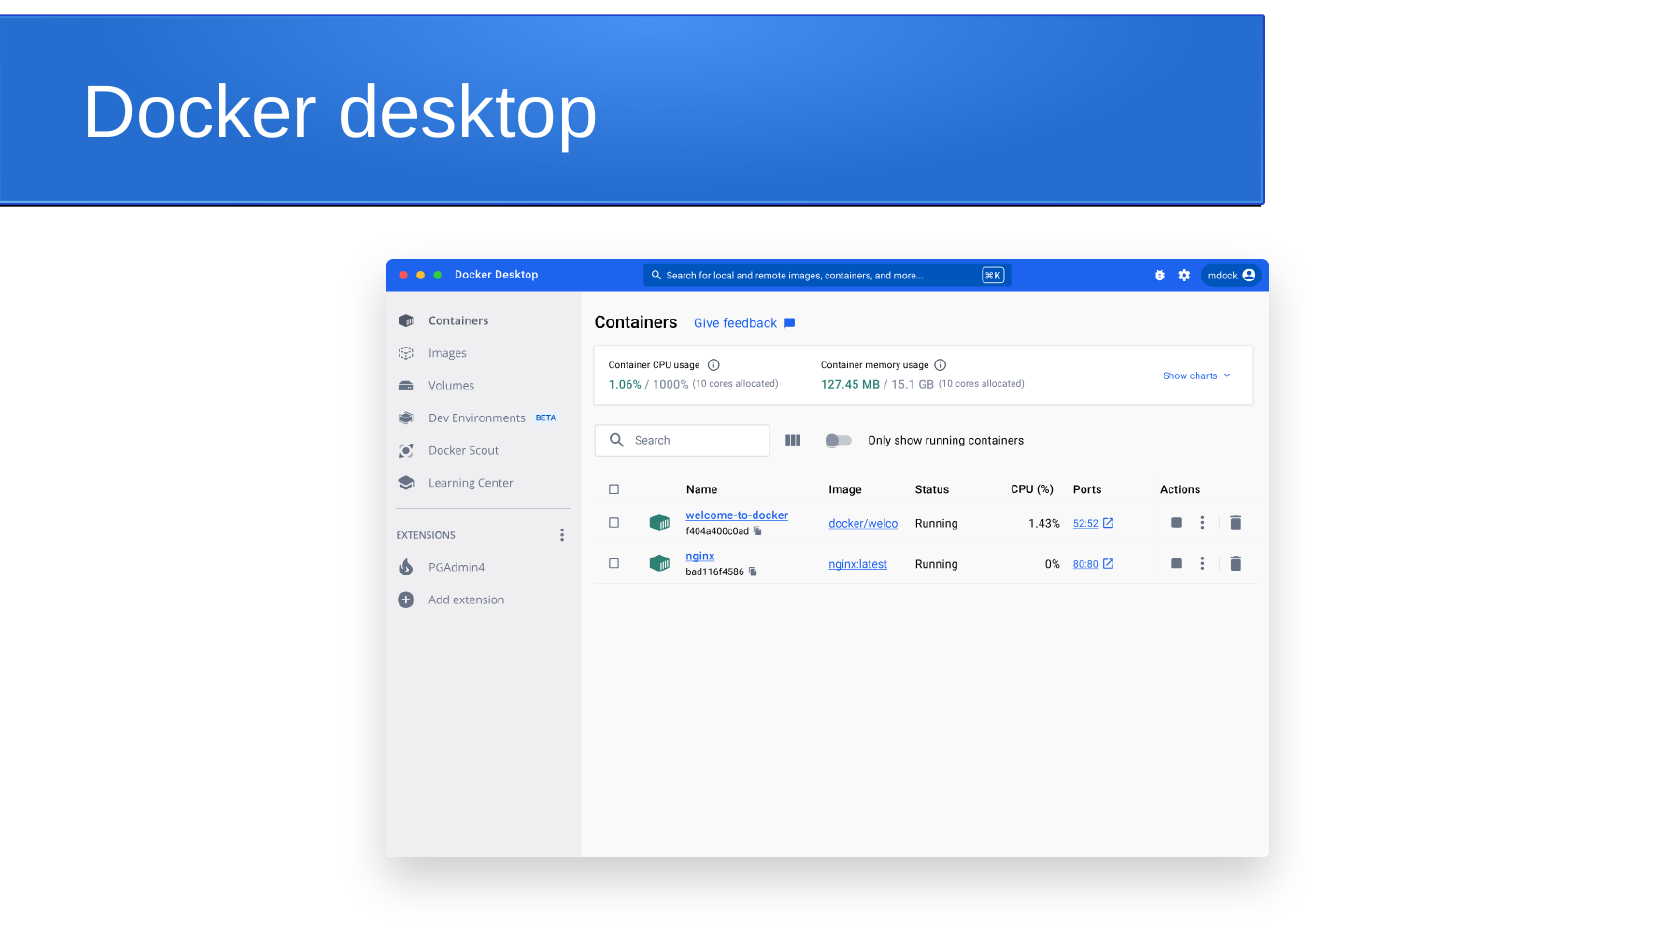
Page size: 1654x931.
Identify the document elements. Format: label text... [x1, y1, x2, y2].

picture [342, 236, 1312, 922]
title Docker desktop [82, 35, 1235, 189]
